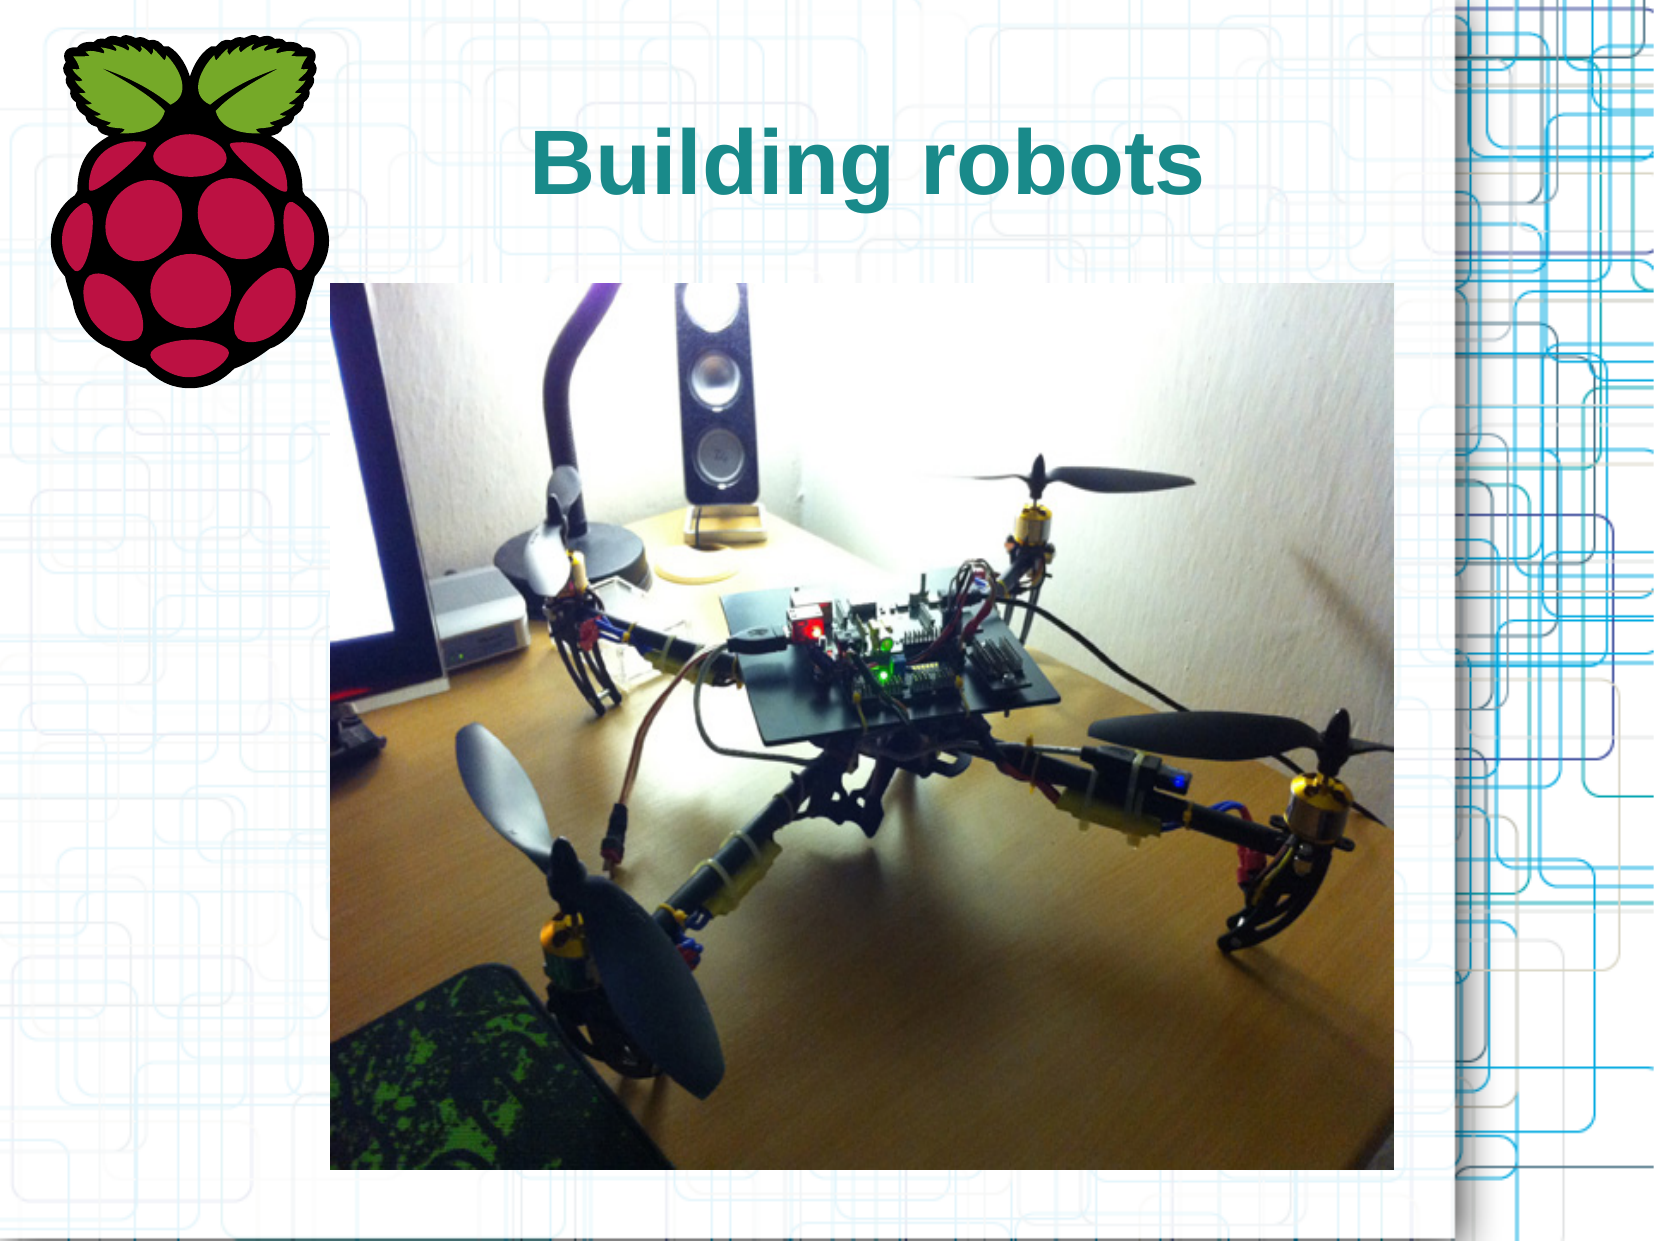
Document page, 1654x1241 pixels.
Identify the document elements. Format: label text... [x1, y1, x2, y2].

picture [0, 0, 1654, 1241]
title Building robots [331, 59, 1548, 267]
